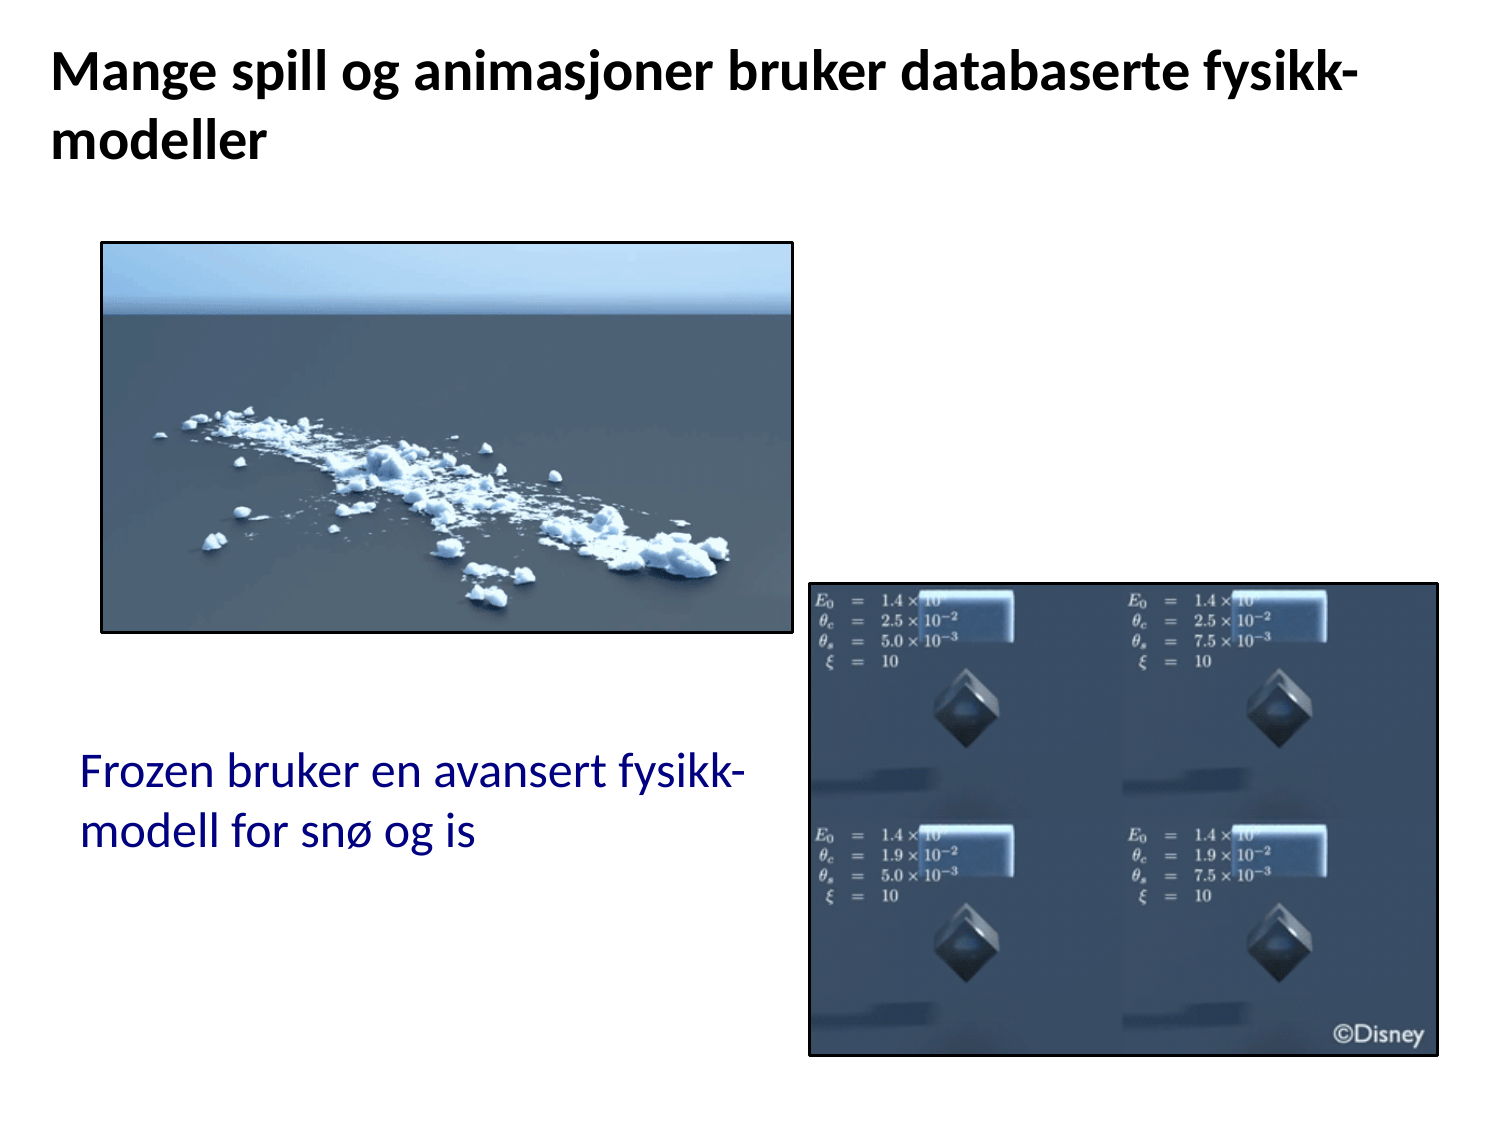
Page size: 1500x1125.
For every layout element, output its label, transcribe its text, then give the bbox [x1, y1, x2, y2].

picture [103, 244, 791, 631]
picture [810, 585, 1436, 1054]
text_box Frozen bruker en avansert fysikk-modell for snø og is [64, 729, 775, 878]
text_box Mange spill og animasjoner bruker databaserte fysikk-modeller [36, 24, 1500, 180]
